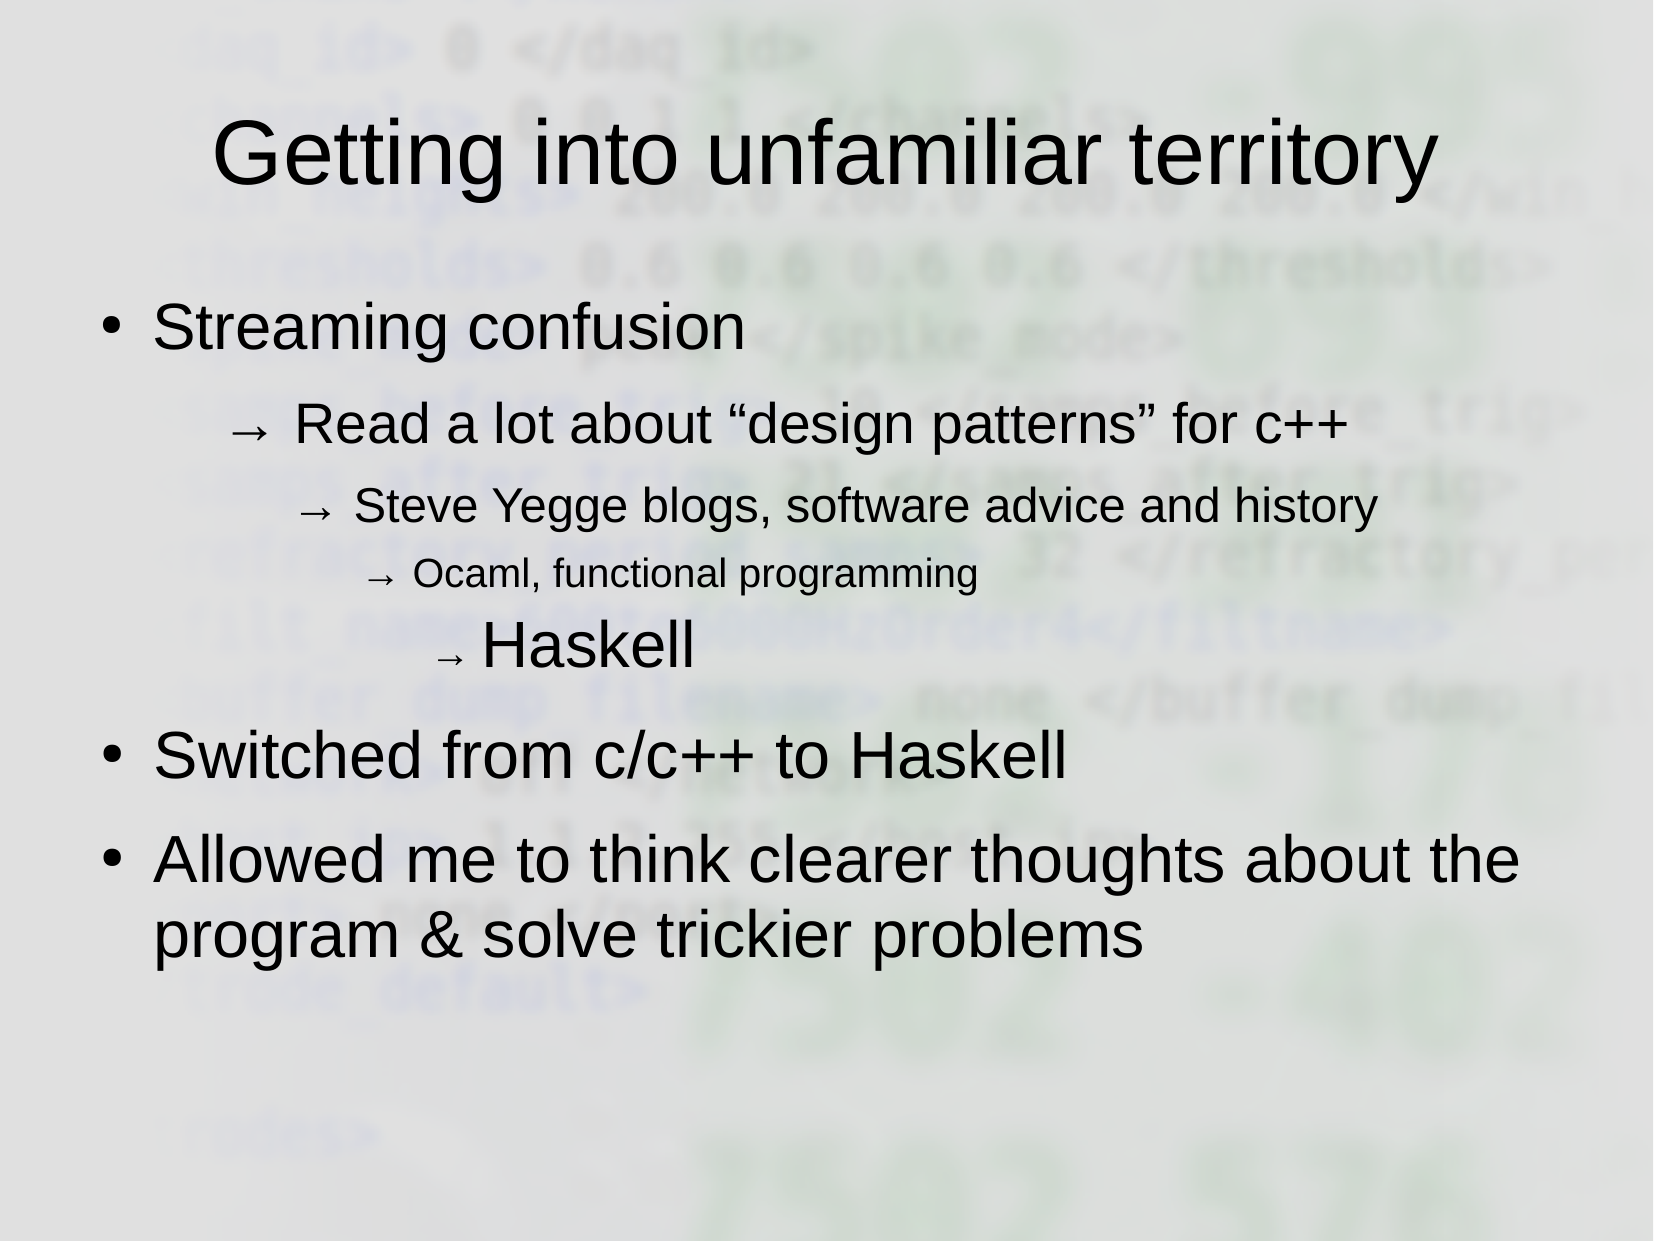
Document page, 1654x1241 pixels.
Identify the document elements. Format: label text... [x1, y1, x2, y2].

list Streaming confusion → Read a lot about “design patterns” for c++ → Steve Yegge blogs, software advice and history → Ocaml, functional programming → Haskell [82, 290, 1571, 681]
title Getting into unfamiliar territory [82, 49, 1571, 257]
list Switched from c/c++ to Haskell Allowed me to think clearer thoughts about the program & solve trickier problems [82, 717, 1571, 1109]
picture [0, 0, 1654, 1241]
